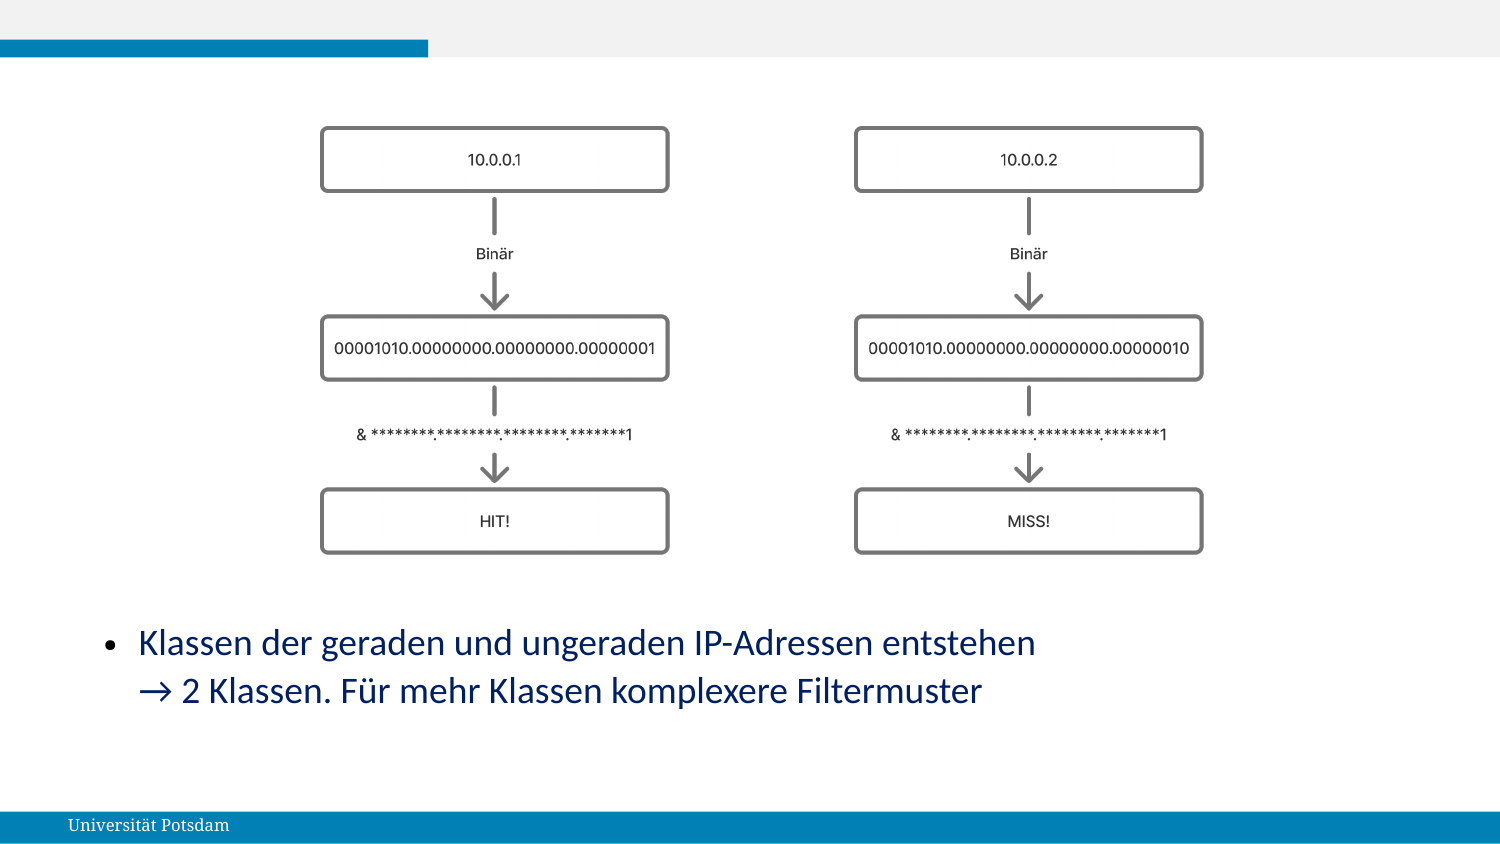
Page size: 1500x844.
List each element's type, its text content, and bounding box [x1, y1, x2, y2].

picture [295, 88, 1211, 561]
text_box Klassen der geraden und ungeraden IP-Adressen entstehen → 2 Klassen. Für mehr Klassen komplexere Filtermuster [88, 620, 1430, 748]
